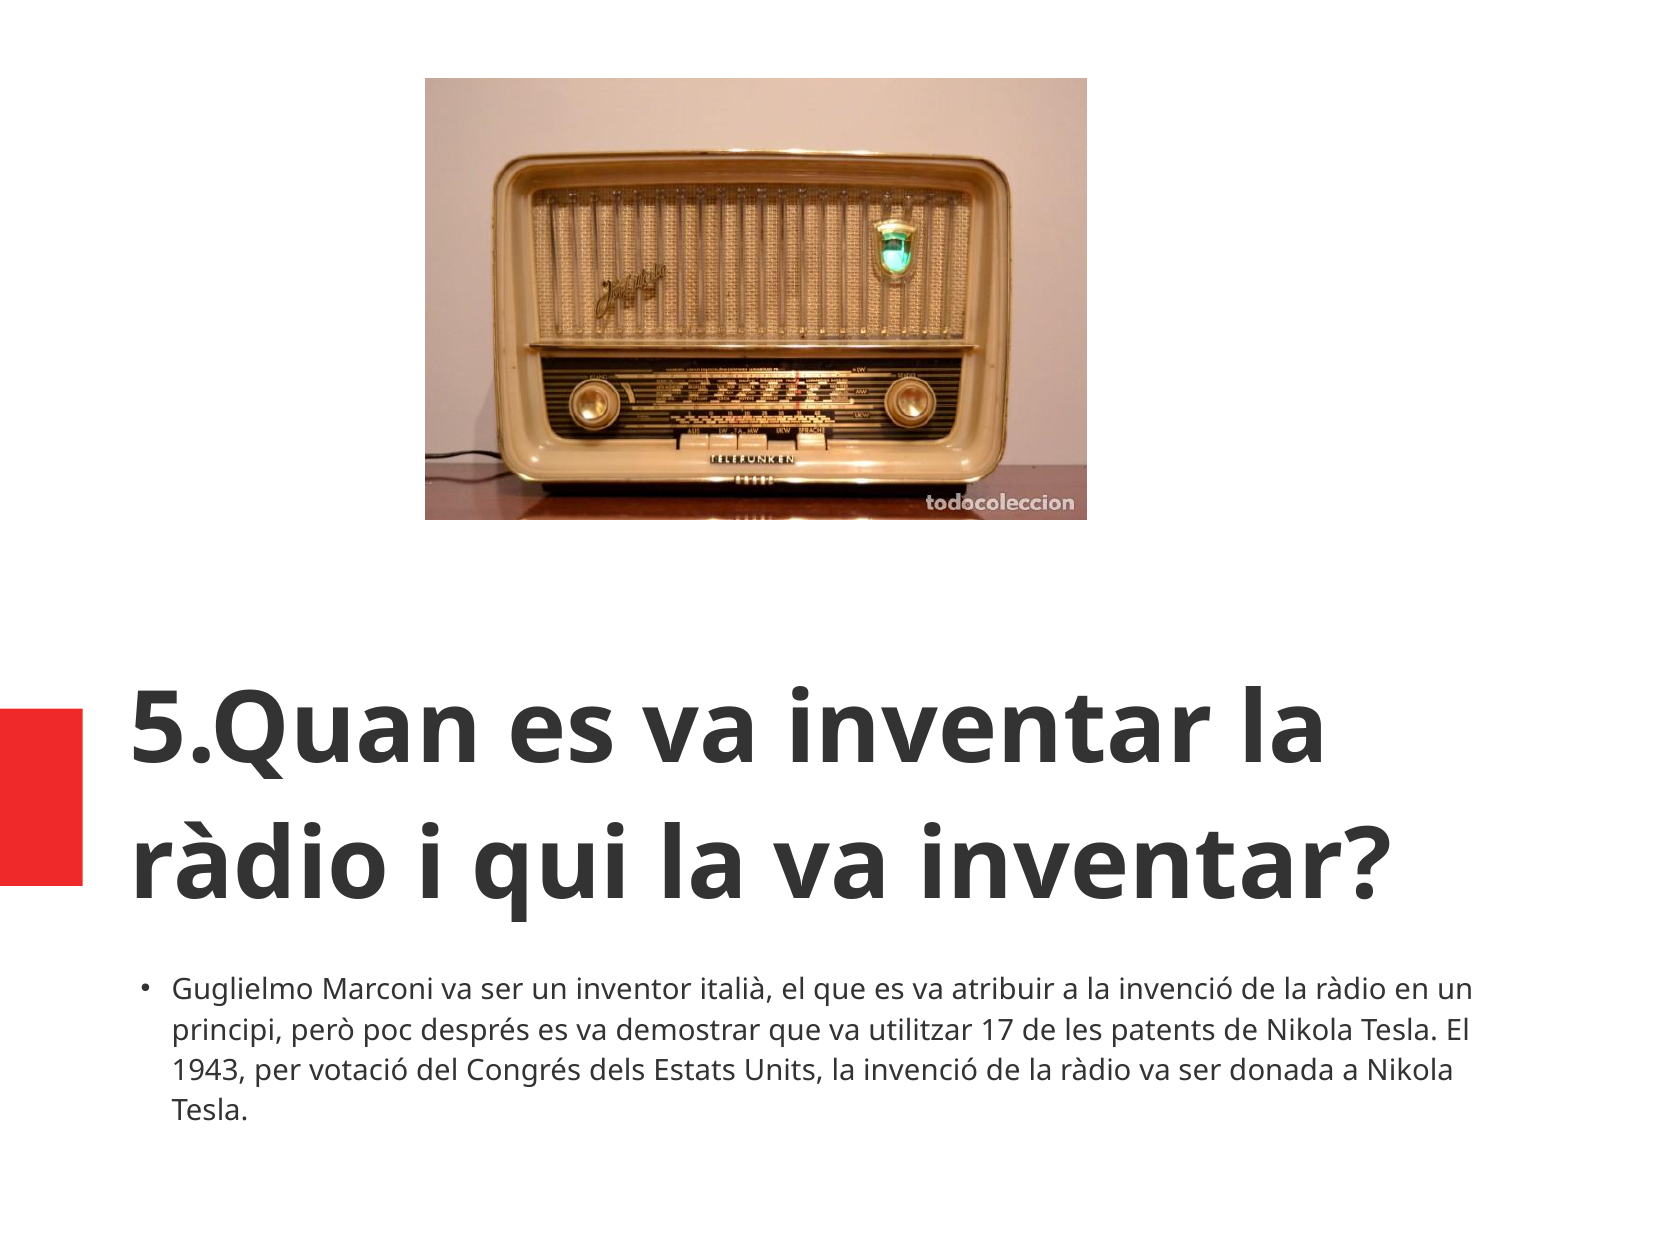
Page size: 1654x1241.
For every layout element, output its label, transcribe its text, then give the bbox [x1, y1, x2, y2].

title 5.Quan es va inventar la ràdio i qui la va inventar? [129, 616, 1536, 966]
picture [425, 78, 1087, 520]
list Guglielmo Marconi va ser un inventor italià, el que es va atribuir a la invenció de la ràdio en un principi, però poc després es va demostrar que va utilitzar 17 de les patents de Nikola Tesla. El 1943, per votació del Congrés dels Estats Units, la invenció de la ràdio va ser donada a Nikola Tesla. [129, 968, 1536, 1130]
